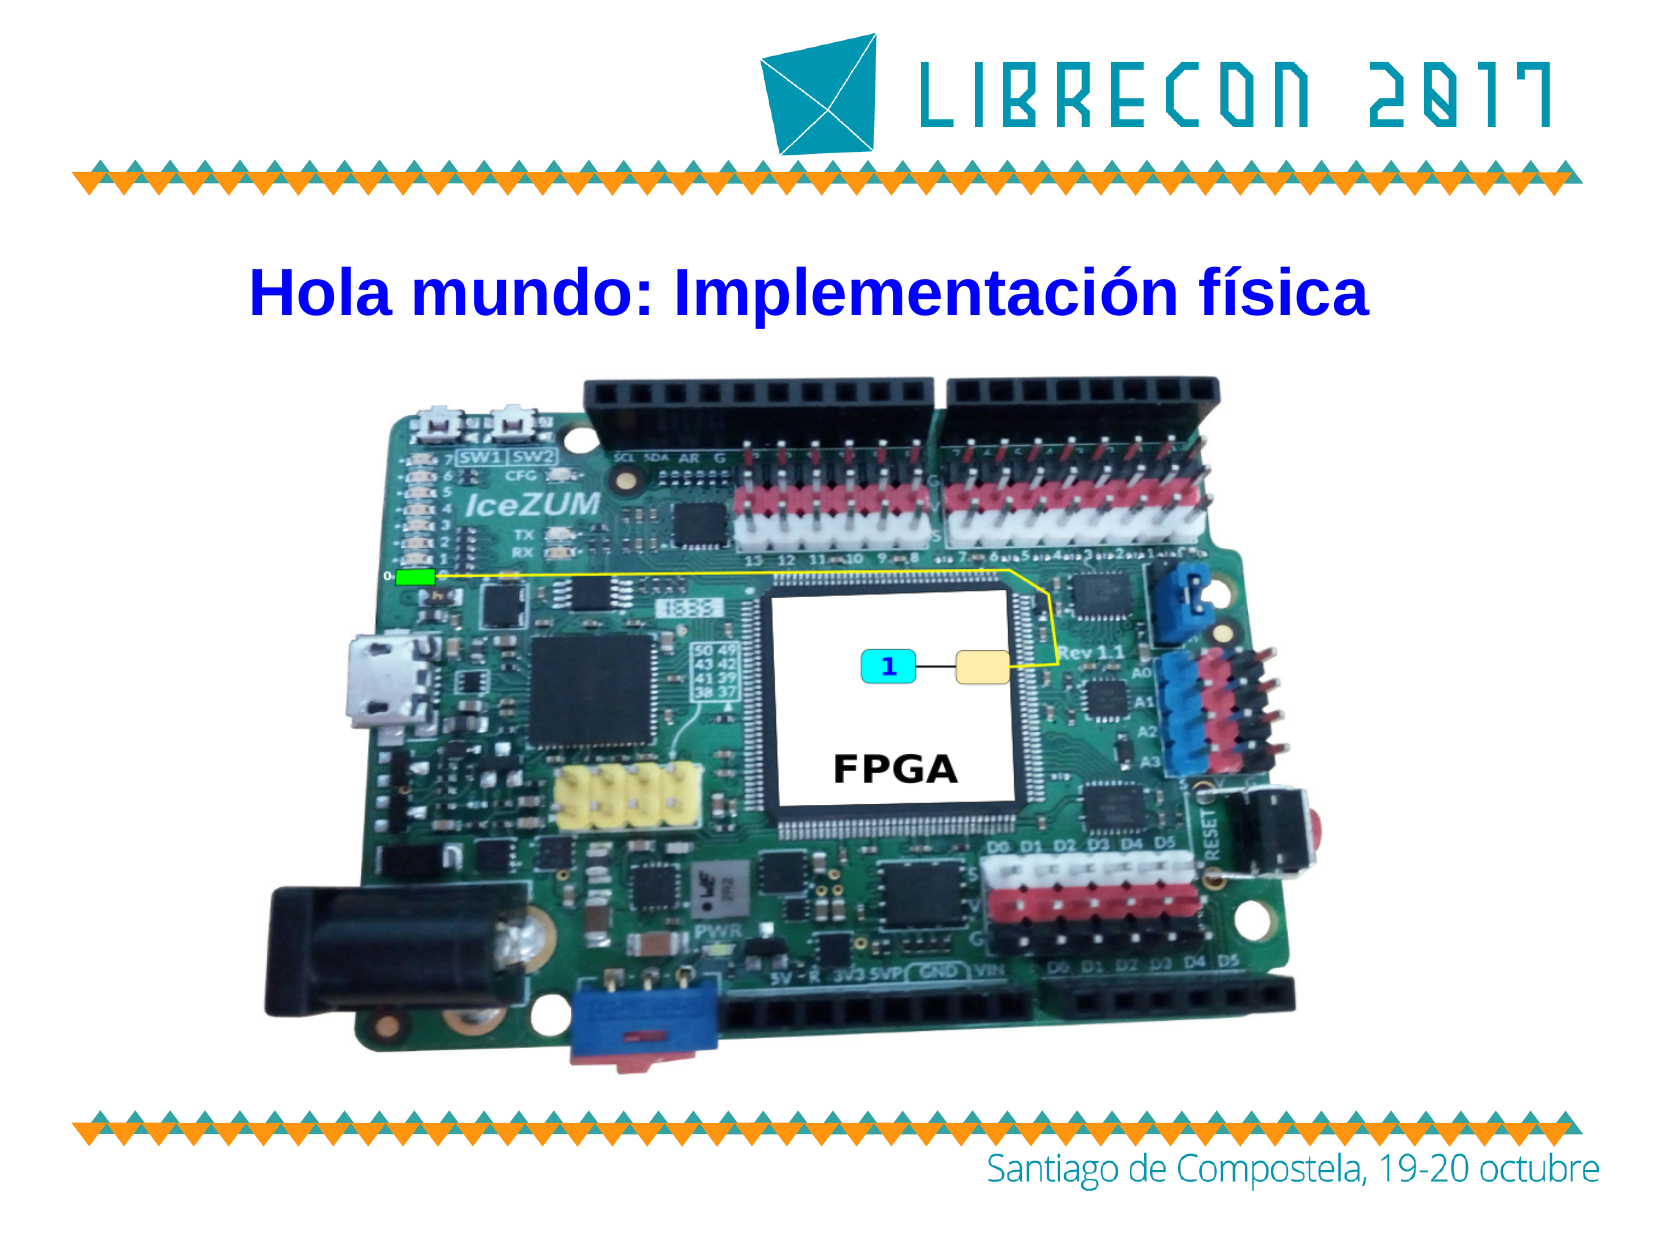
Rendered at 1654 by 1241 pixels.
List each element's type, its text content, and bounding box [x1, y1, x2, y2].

picture [744, 13, 1571, 164]
picture [249, 362, 1335, 1081]
picture [968, 1133, 1617, 1199]
text_box Hola mundo: Implementación física [47, 248, 1571, 353]
